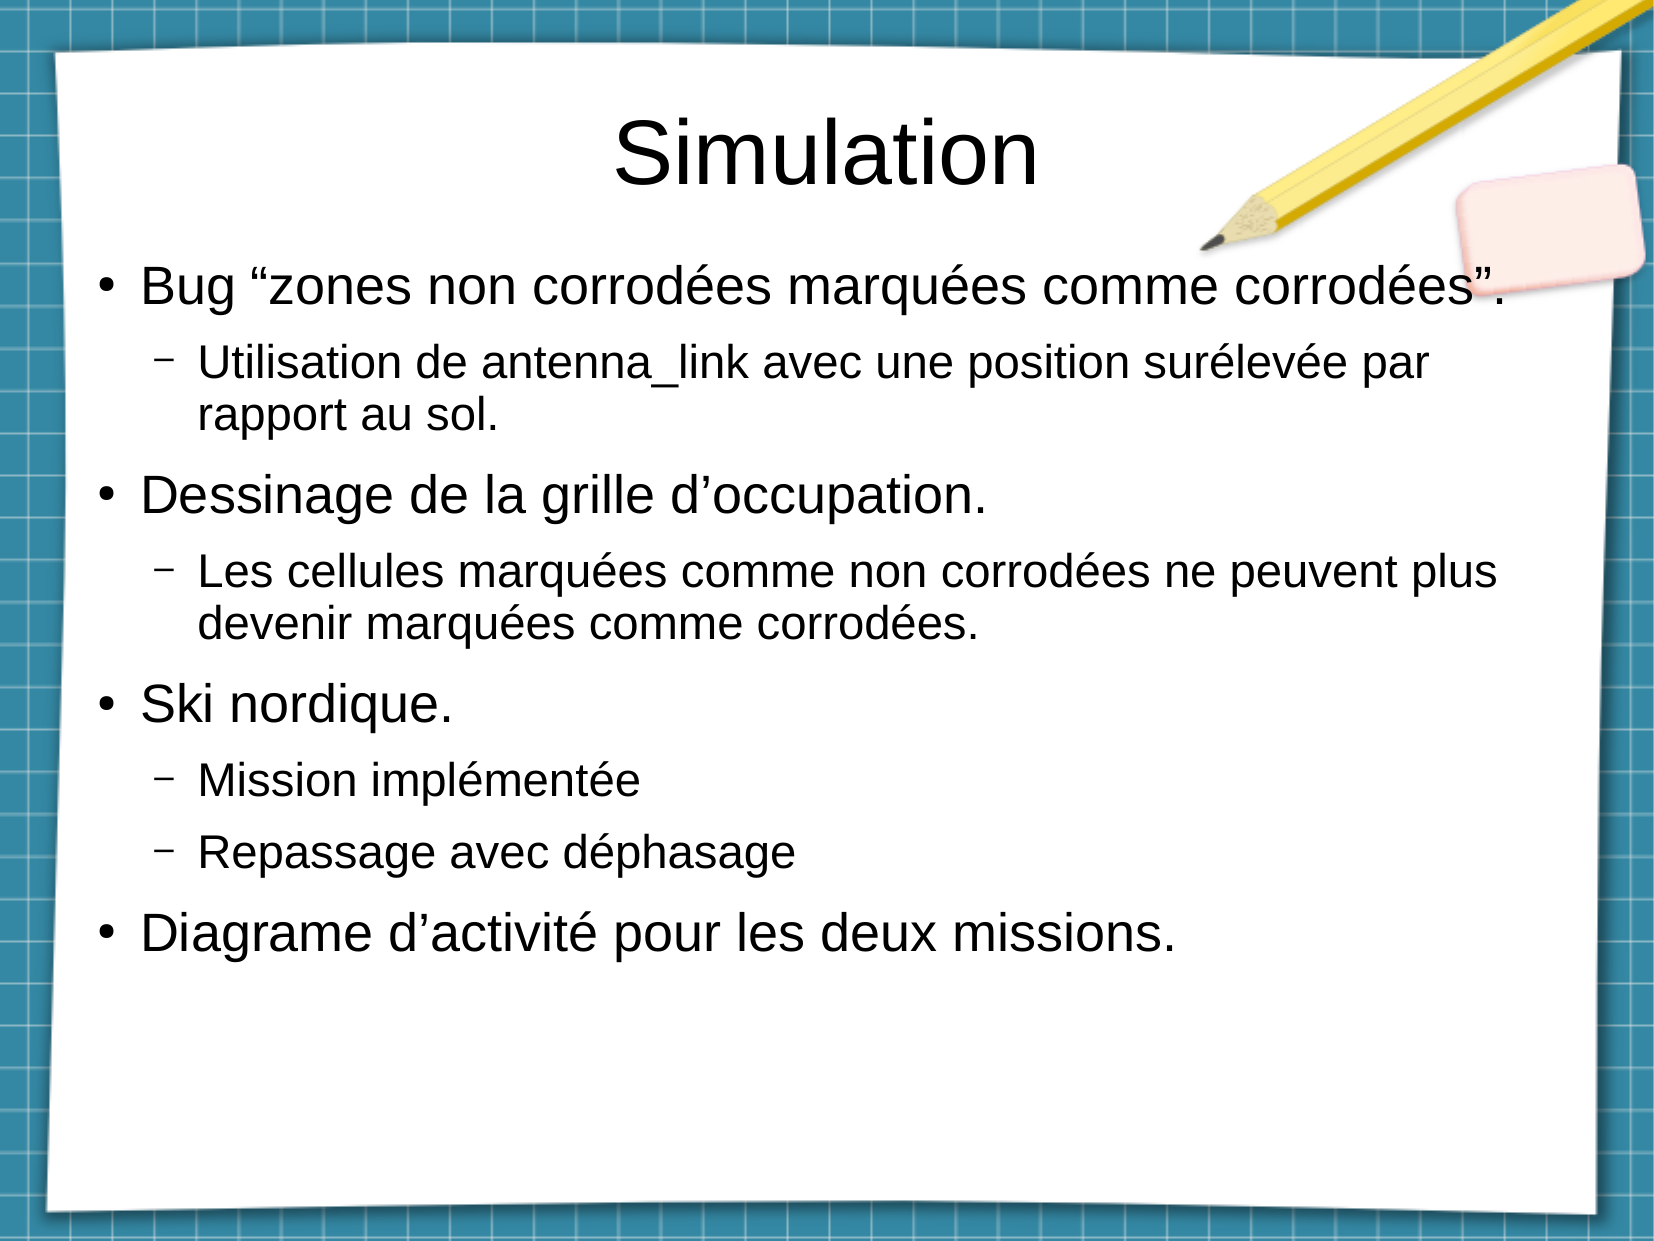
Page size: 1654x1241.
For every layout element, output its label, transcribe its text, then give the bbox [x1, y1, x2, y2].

title Simulation [82, 49, 1571, 255]
list Bug “zones non corrodées marquées comme corrodées”. Utilisation de antenna_link avec une position surélevée par rapport au sol. Dessinage de la grille d’occupation. Les cellules marquées comme non corrodées ne peuvent plus devenir marquées comme corrodées. Ski nordique. Mission implémentée Repassage avec déphasage Diagrame d’activité pour les deux missions. [82, 255, 1571, 976]
picture [0, 0, 1654, 1241]
